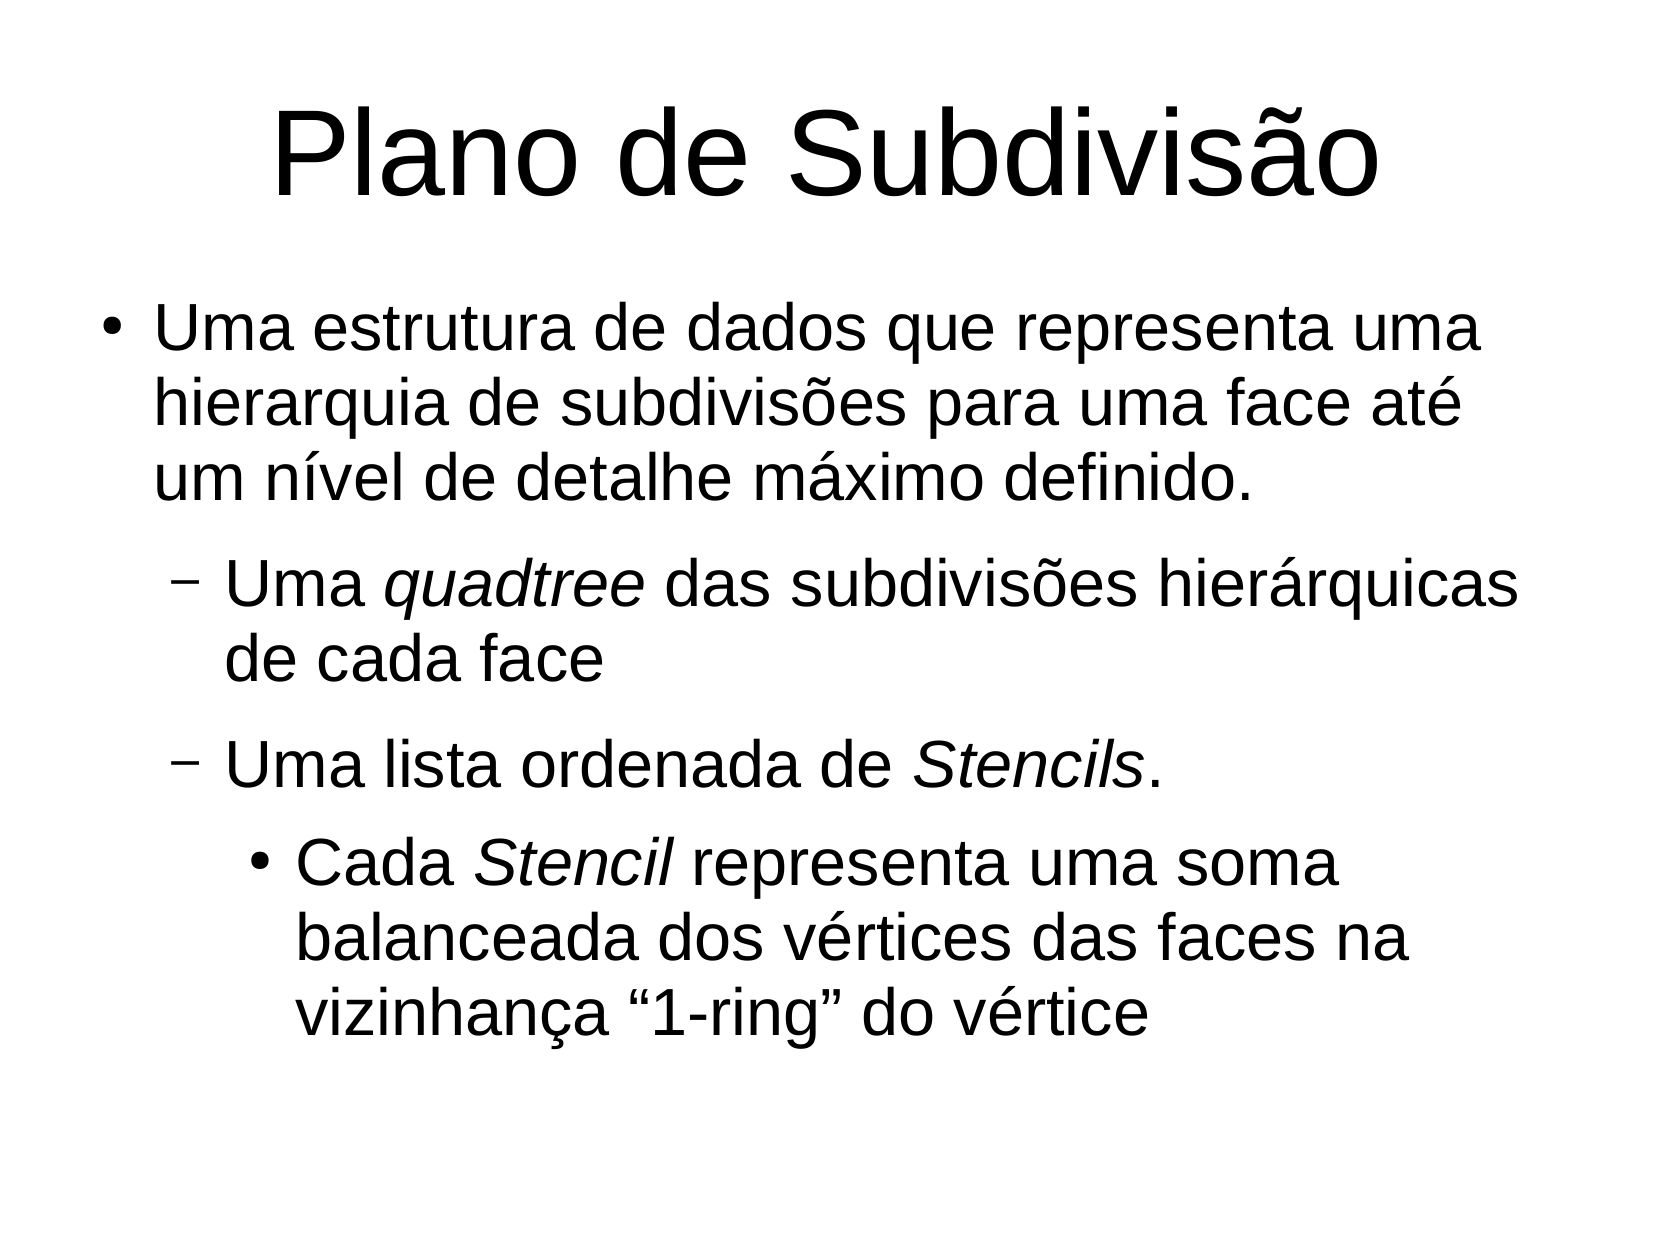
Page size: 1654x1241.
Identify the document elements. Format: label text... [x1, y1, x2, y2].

title Plano de Subdivisão [82, 49, 1571, 257]
list Uma estrutura de dados que representa uma hierarquia de subdivisões para uma face até um nível de detalhe máximo definido. Uma quadtree das subdivisões hierárquicas de cada face Uma lista ordenada de Stencils. Cada Stencil representa uma soma balanceada dos vértices das faces na vizinhança “1-ring” do vértice [82, 290, 1571, 1111]
